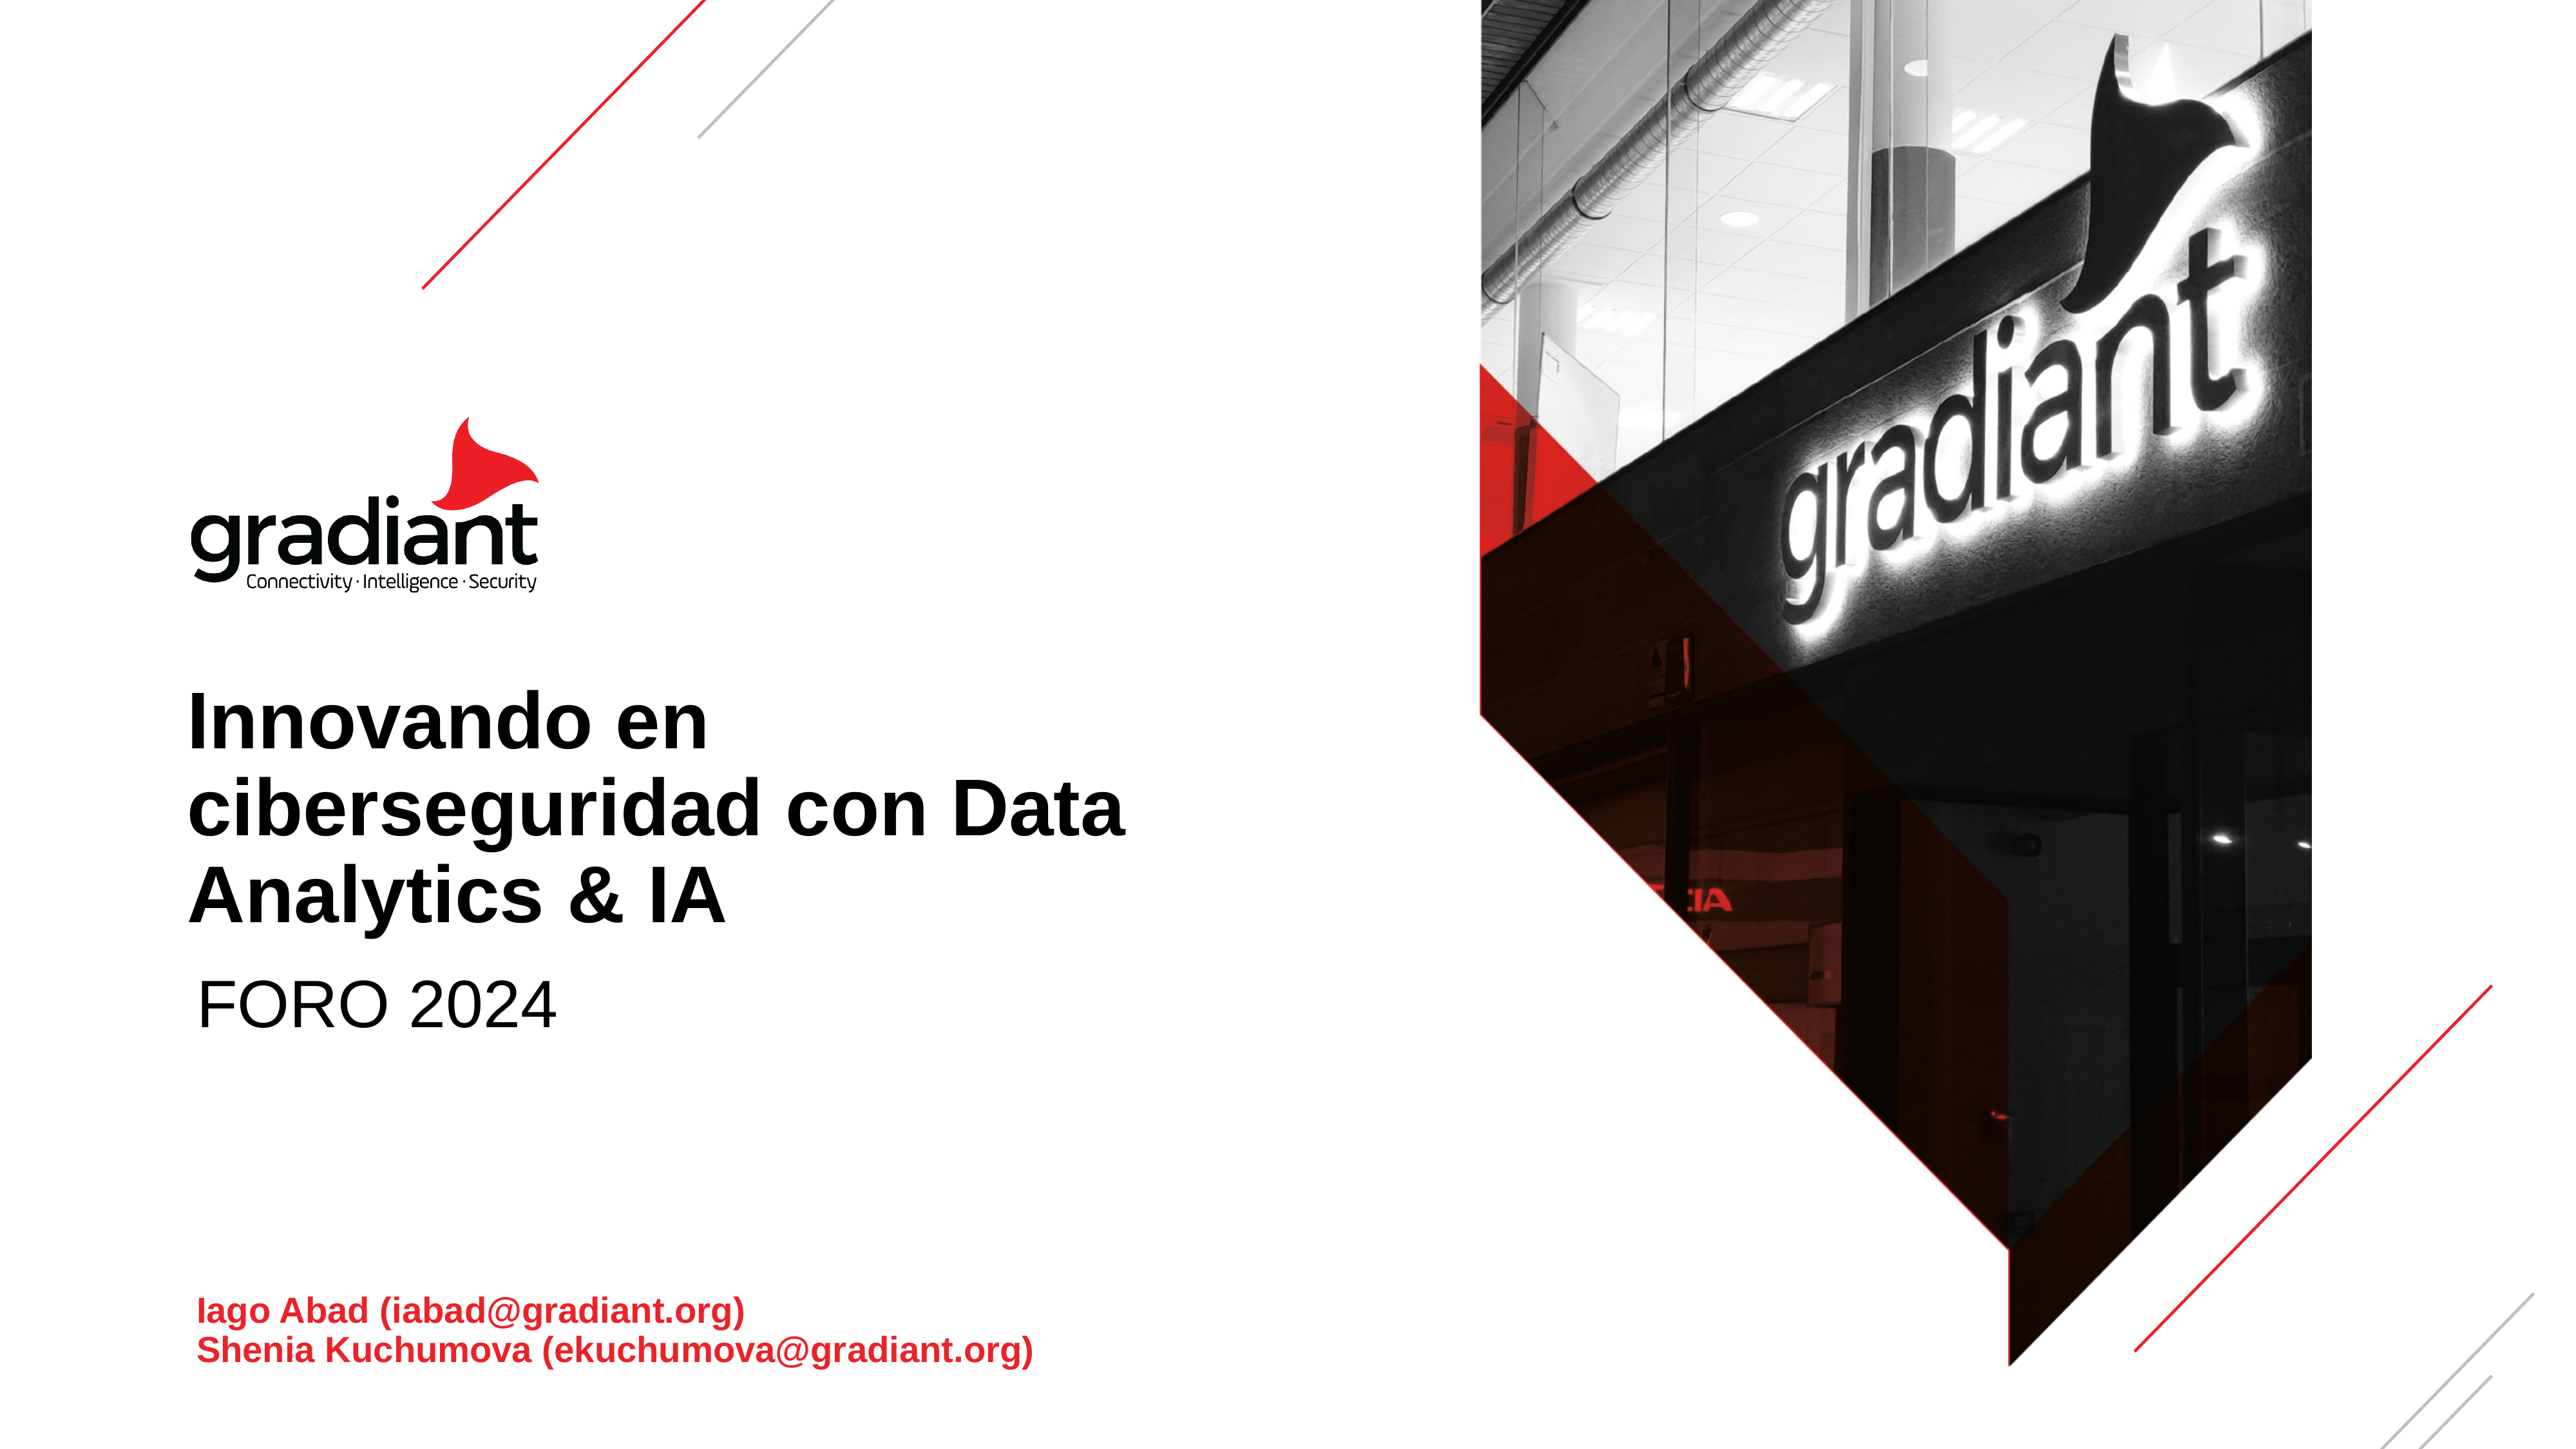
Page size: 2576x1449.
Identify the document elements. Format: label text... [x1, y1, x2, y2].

picture [177, 393, 554, 638]
list Iago Abad (iabad@gradiant.org) Shenia Kuchumova (ekuchumova@gradiant.org) [177, 1282, 1288, 1390]
picture [1480, 0, 2312, 1367]
list FORO 2024 [177, 960, 1219, 1115]
title Innovando en ciberseguridad con Data Analytics & IA [177, 649, 1219, 945]
